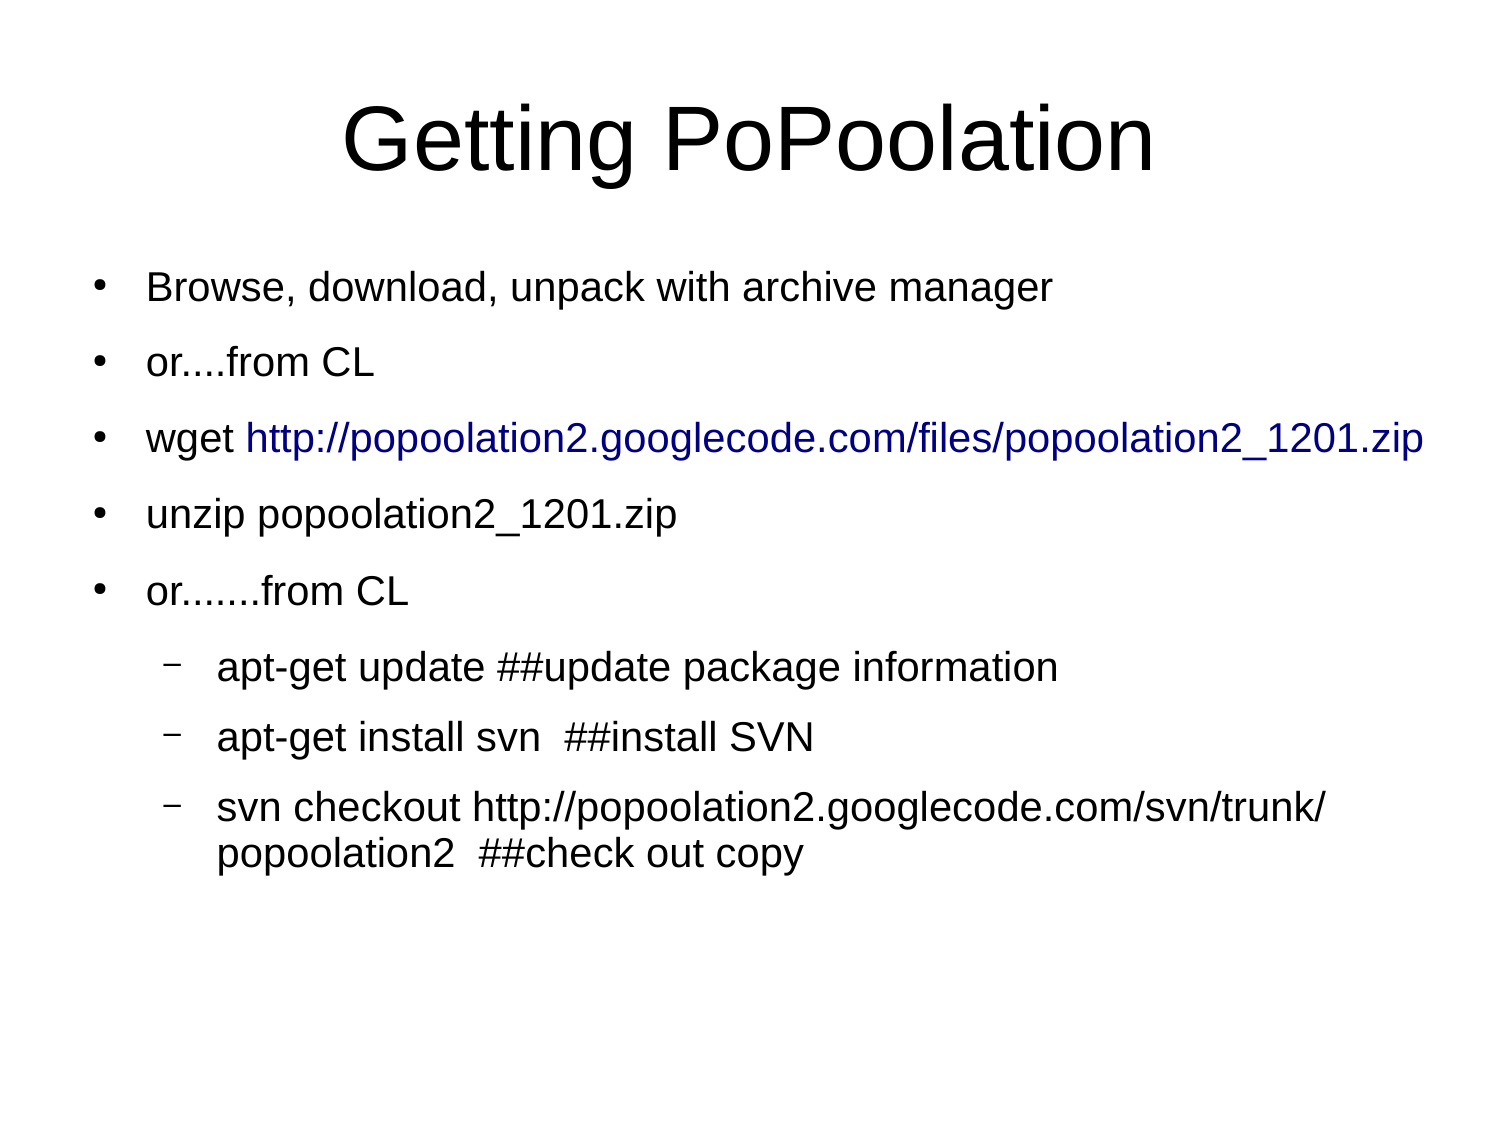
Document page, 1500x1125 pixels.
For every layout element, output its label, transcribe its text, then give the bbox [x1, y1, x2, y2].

title Getting PoPoolation [75, 44, 1425, 233]
list Browse, download, unpack with archive manager or....from CL wget http://popoolation2.googlecode.com/files/popoolation2_1201.zip unzip popoolation2_1201.zip or.......from CL apt-get update ##update package information apt-get install svn ##install SVN svn checkout http://popoolation2.googlecode.com/svn/trunk/ popoolation2 ##check out copy [75, 263, 1438, 916]
